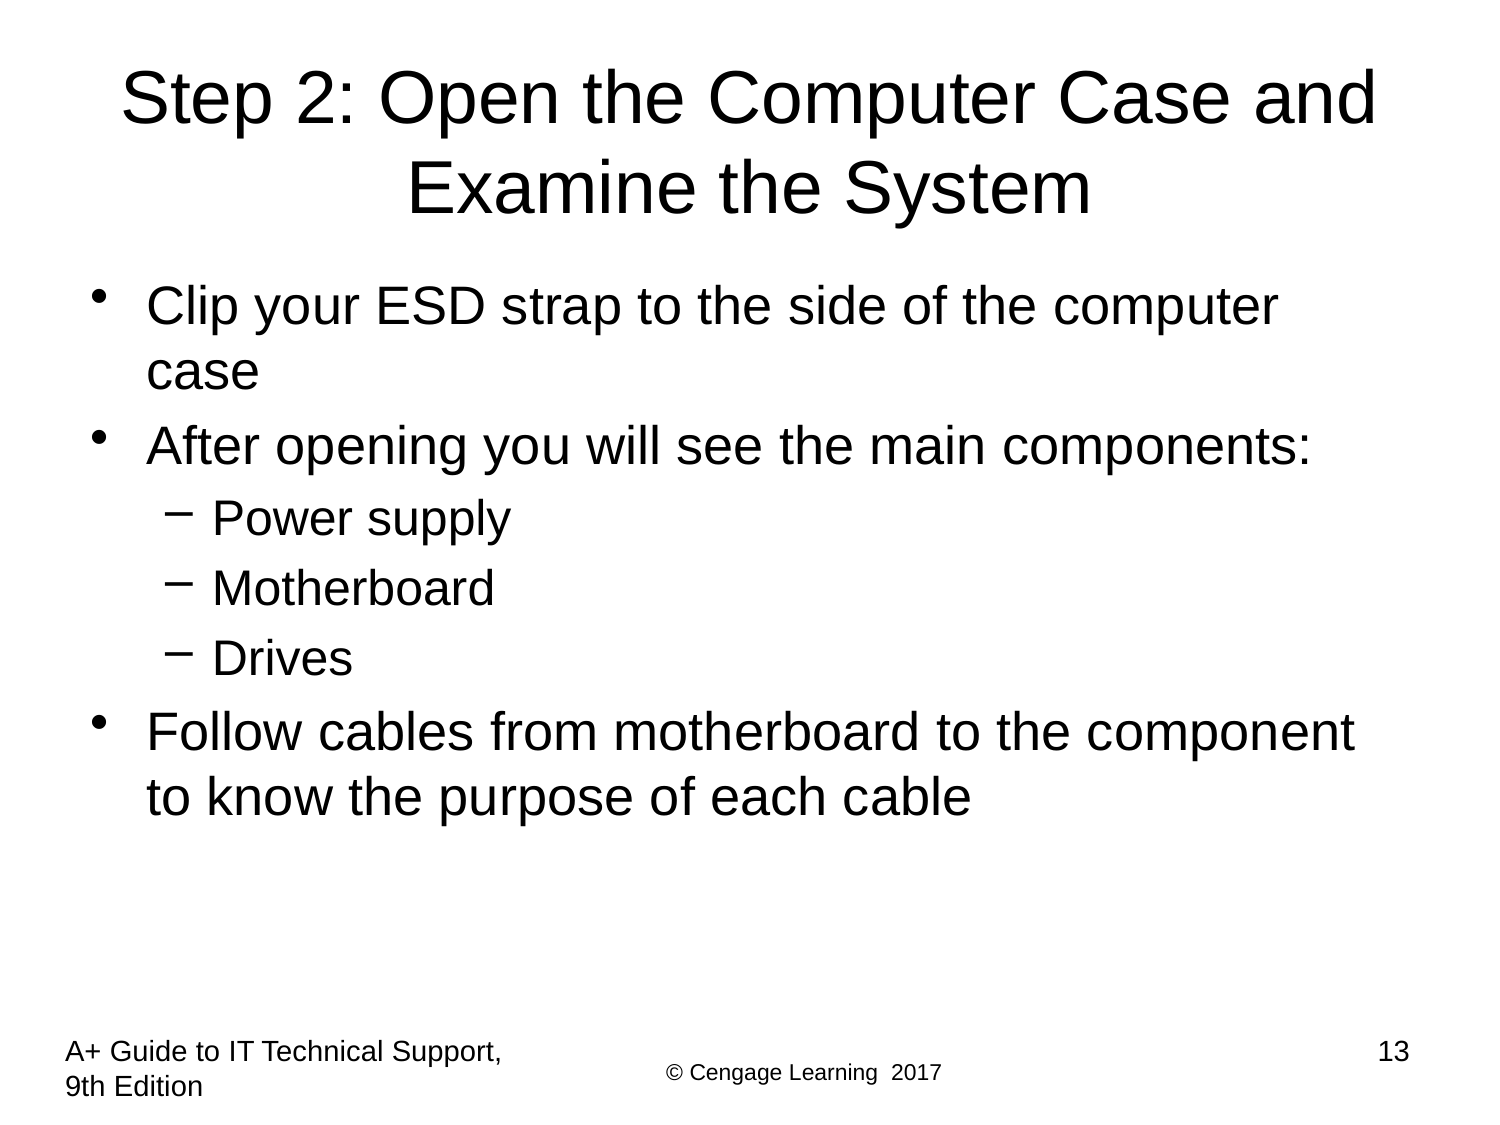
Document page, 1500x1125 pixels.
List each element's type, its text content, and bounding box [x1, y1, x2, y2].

title Step 2: Open the Computer Case and Examine the System [75, 45, 1425, 233]
footer A+ Guide to IT Technical Support, 9th Edition [50, 1025, 550, 1104]
list Clip your ESD strap to the side of the computer case After opening you will see the main components: Power supply Motherboard Drives Follow cables from motherboard to the component to know the purpose of each cable [75, 262, 1425, 1005]
slide_number <number> [1074, 1024, 1425, 1103]
